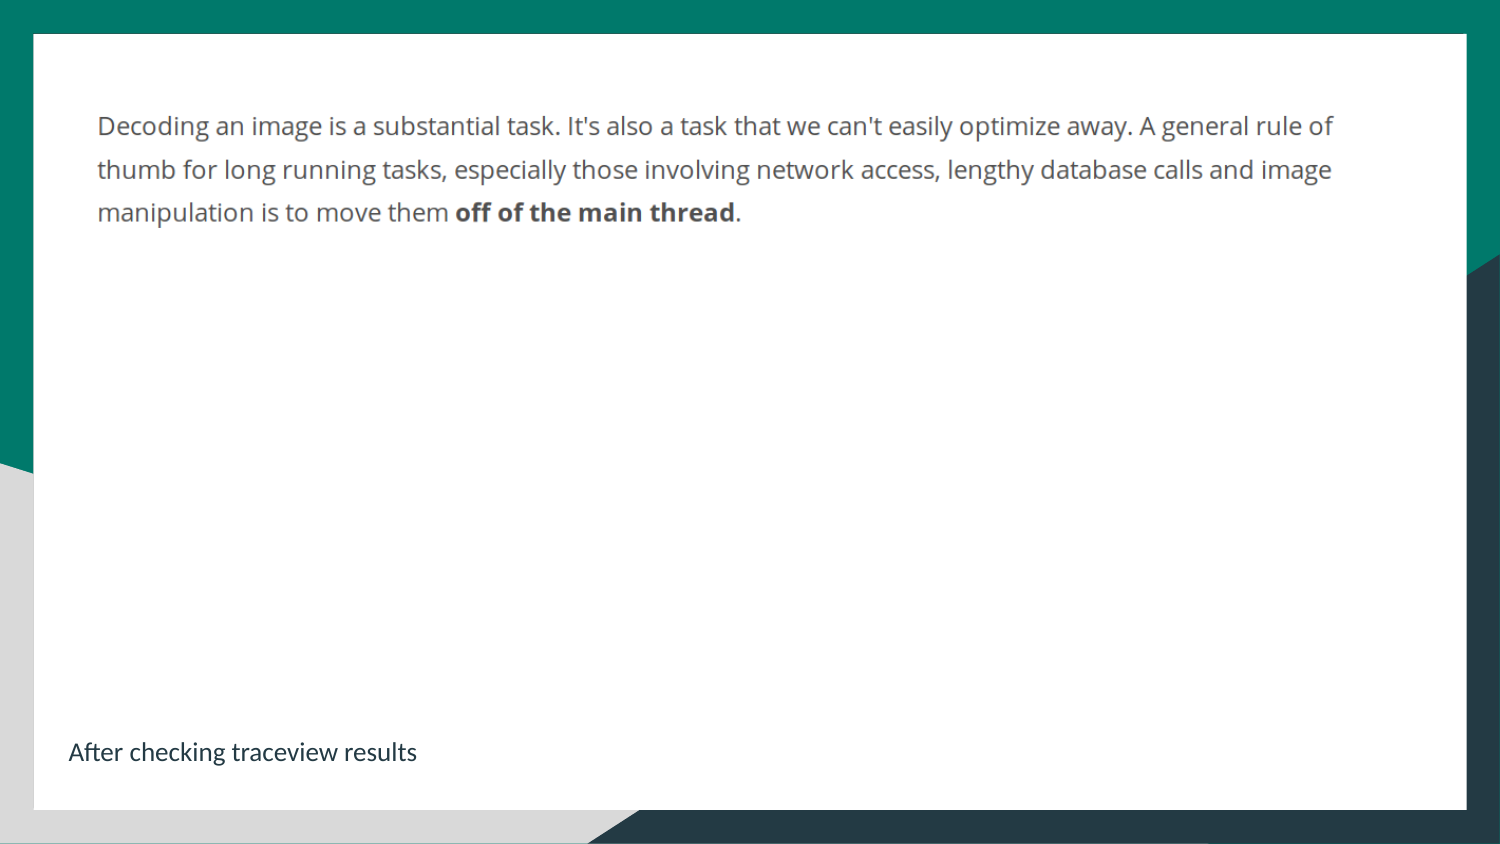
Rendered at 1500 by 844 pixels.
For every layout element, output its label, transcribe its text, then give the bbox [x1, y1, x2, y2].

list After checking traceview results [53, 682, 1271, 783]
picture [74, 101, 1376, 260]
